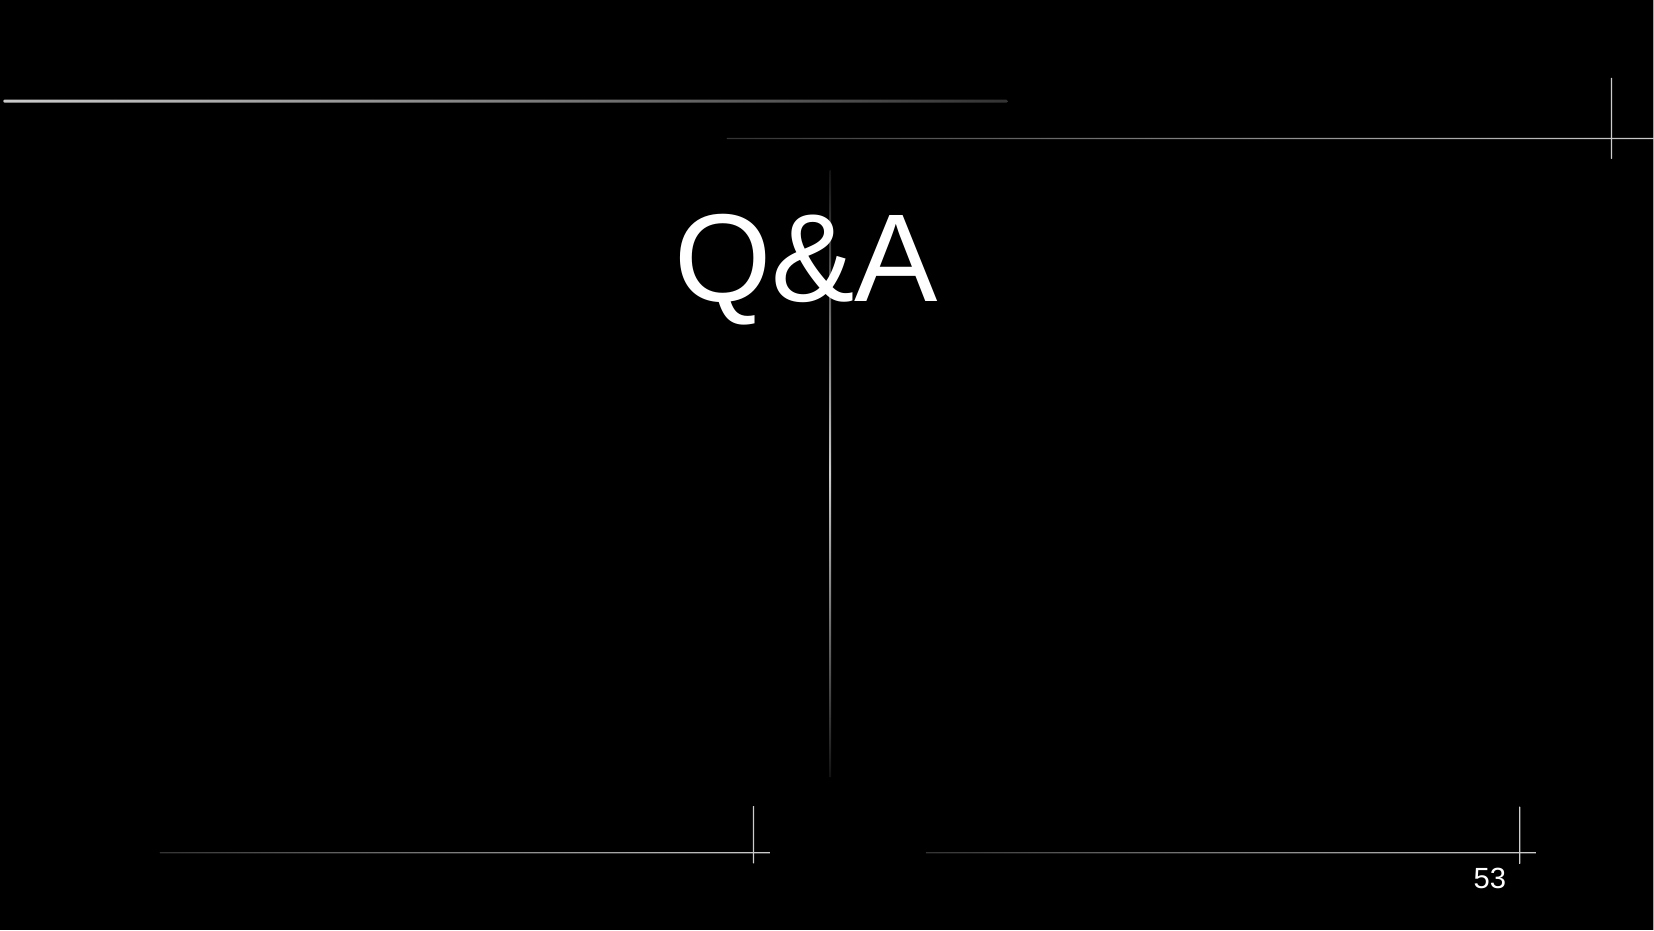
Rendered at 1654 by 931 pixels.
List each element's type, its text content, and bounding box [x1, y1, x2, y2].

subtitle Q&A [23, 11, 1589, 505]
